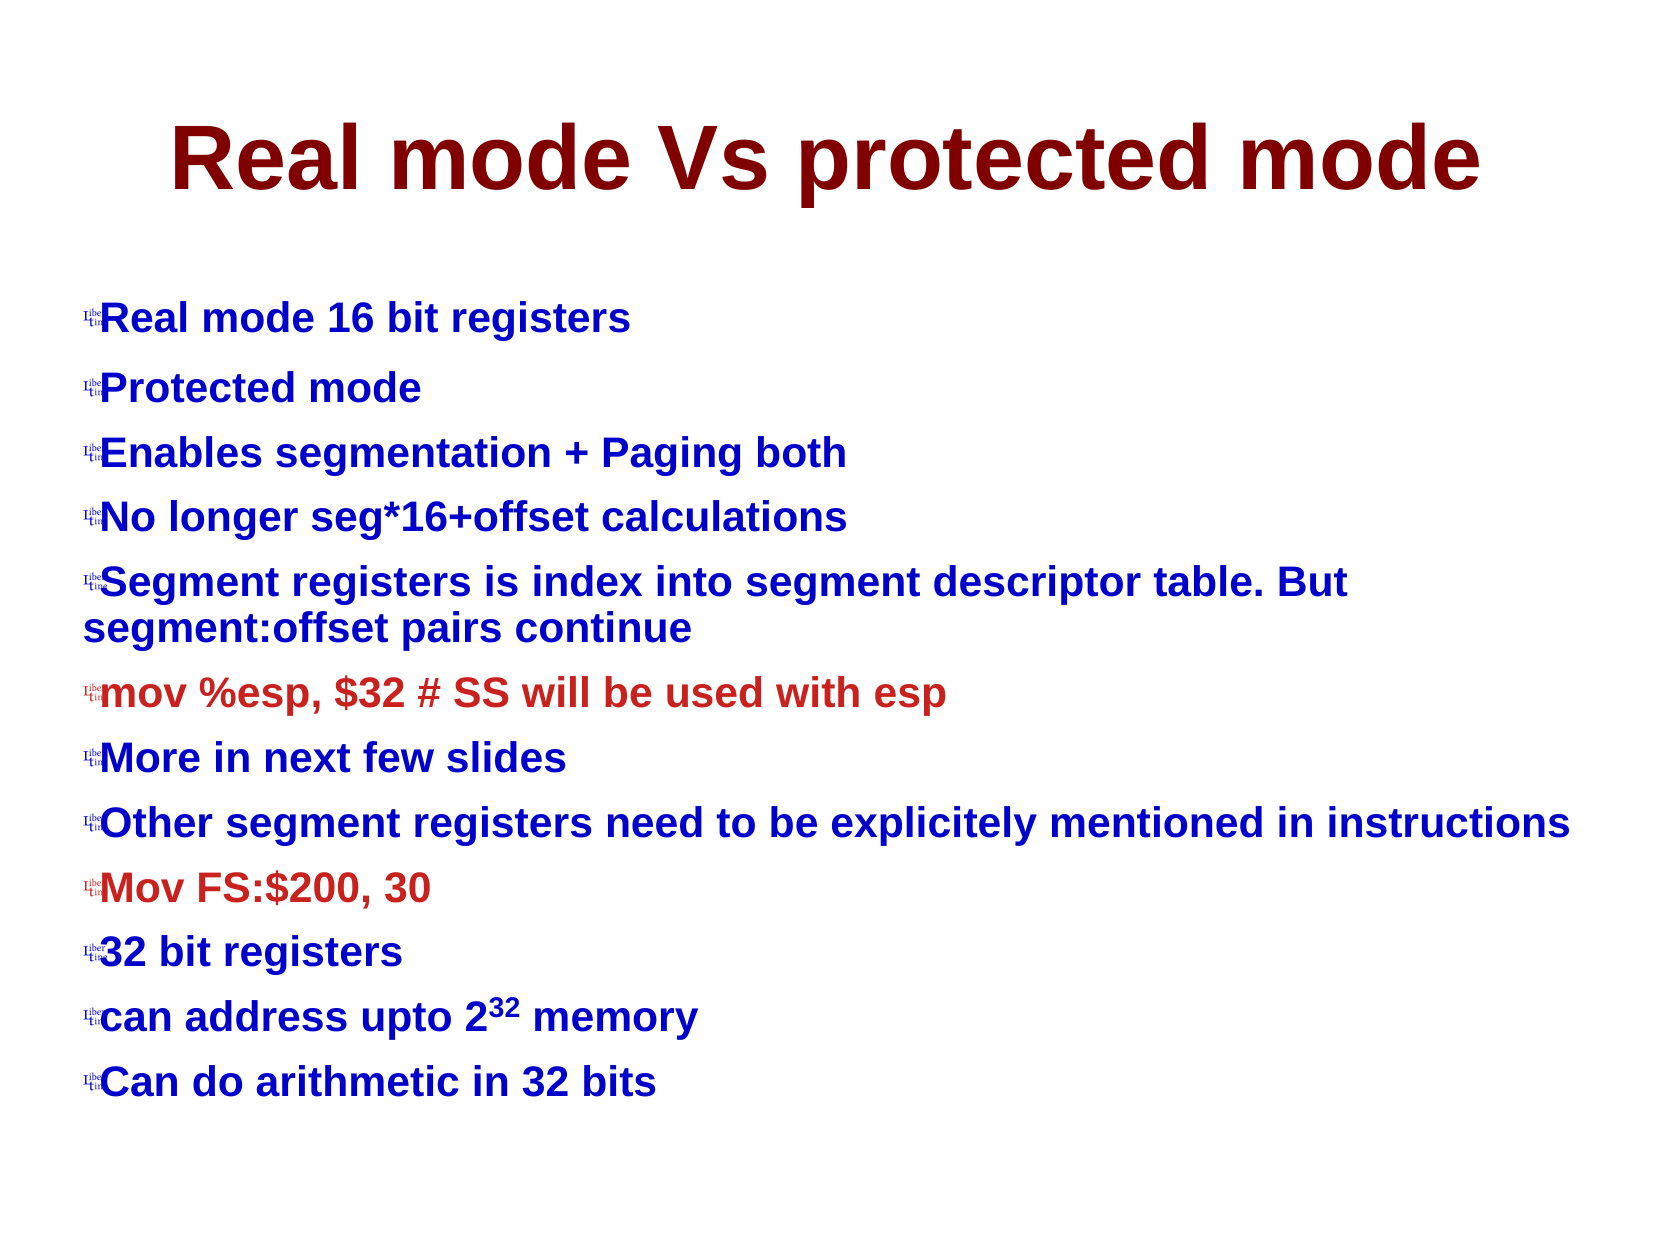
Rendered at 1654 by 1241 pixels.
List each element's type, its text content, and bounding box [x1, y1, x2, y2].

list Real mode 16 bit registers Protected mode Enables segmentation + Paging both No longer seg*16+offset calculations Segment registers is index into segment descriptor table. But segment:offset pairs continue mov %esp, $32 # SS will be used with esp More in next few slides Other segment registers need to be explicitely mentioned in instructions Mov FS:$200, 30 32 bit registers can address upto 232 memory Can do arithmetic in 32 bits [82, 290, 1583, 1123]
title Real mode Vs protected mode [82, 49, 1571, 257]
